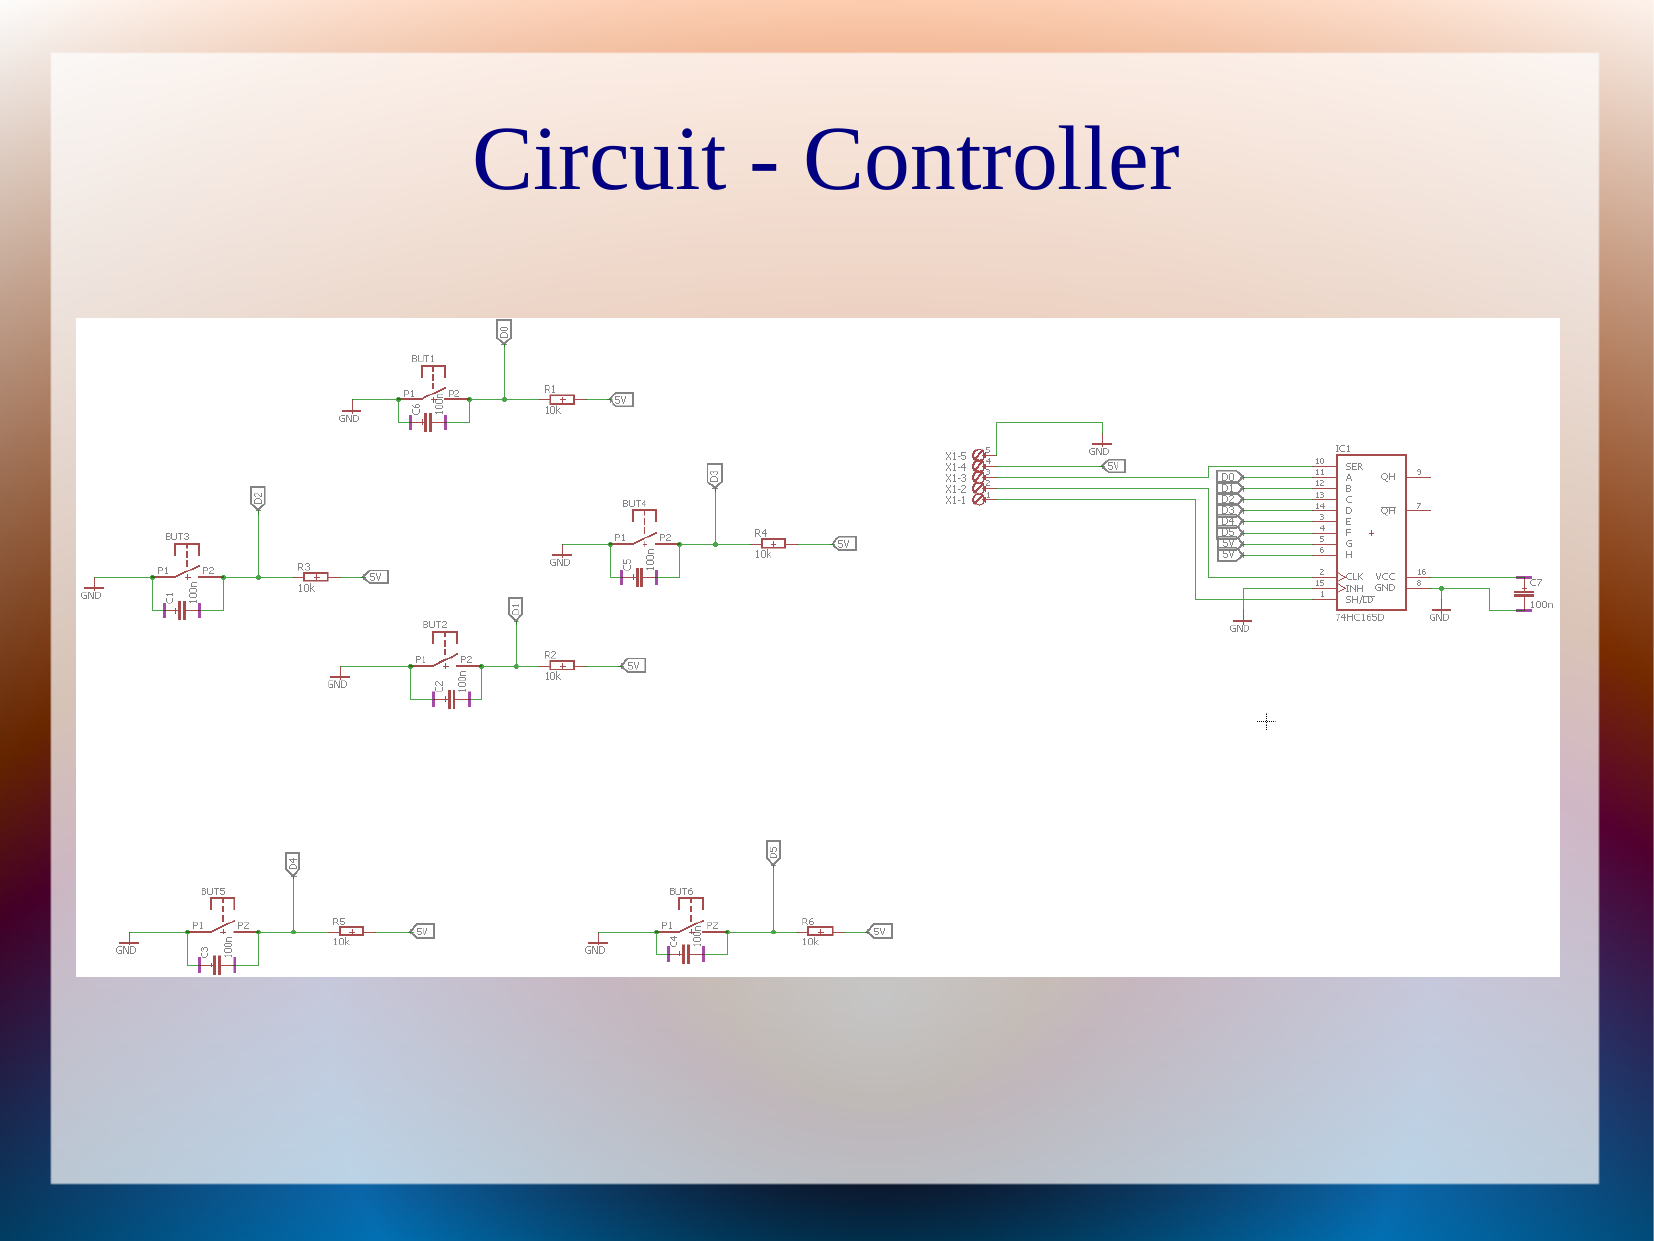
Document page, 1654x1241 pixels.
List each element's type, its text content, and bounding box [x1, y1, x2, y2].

picture [0, 0, 1654, 1241]
title Circuit - Controller [82, 55, 1571, 263]
